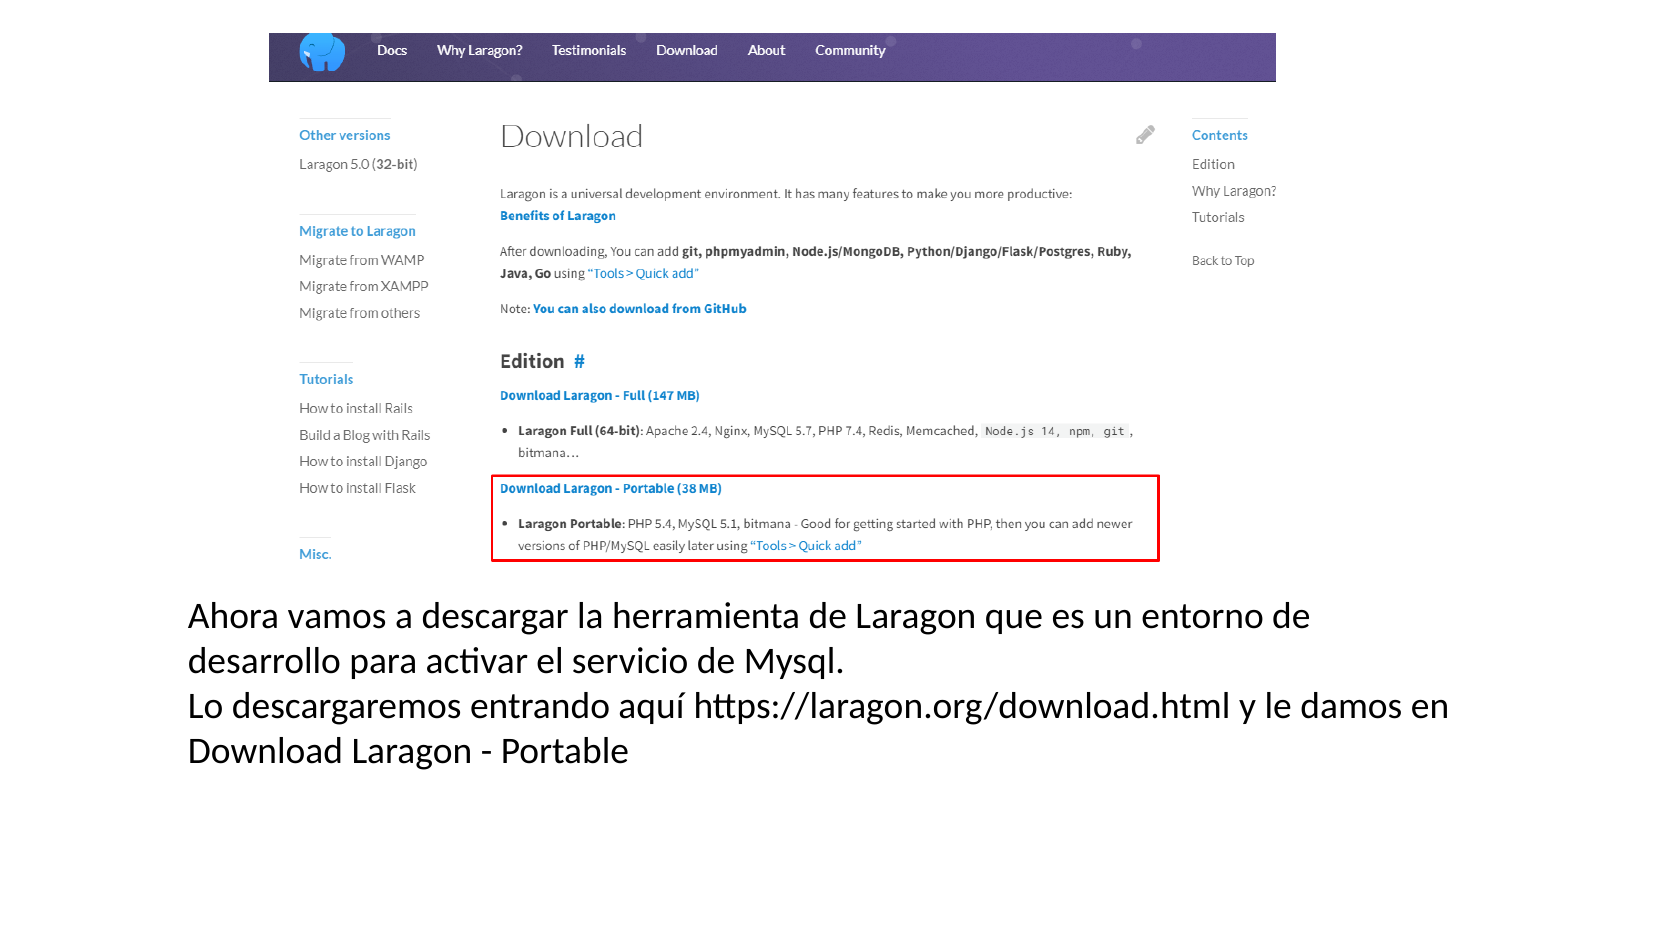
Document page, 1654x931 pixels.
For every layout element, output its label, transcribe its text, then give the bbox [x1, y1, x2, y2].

text_box Ahora vamos a descargar la herramienta de Laragon que es un entorno de desarrollo para activar el servicio de Mysql. Lo descargaremos entrando aquí https://laragon.org/download.html y le damos en Download Laragon - Portable [172, 583, 1481, 781]
picture [269, 33, 1276, 567]
